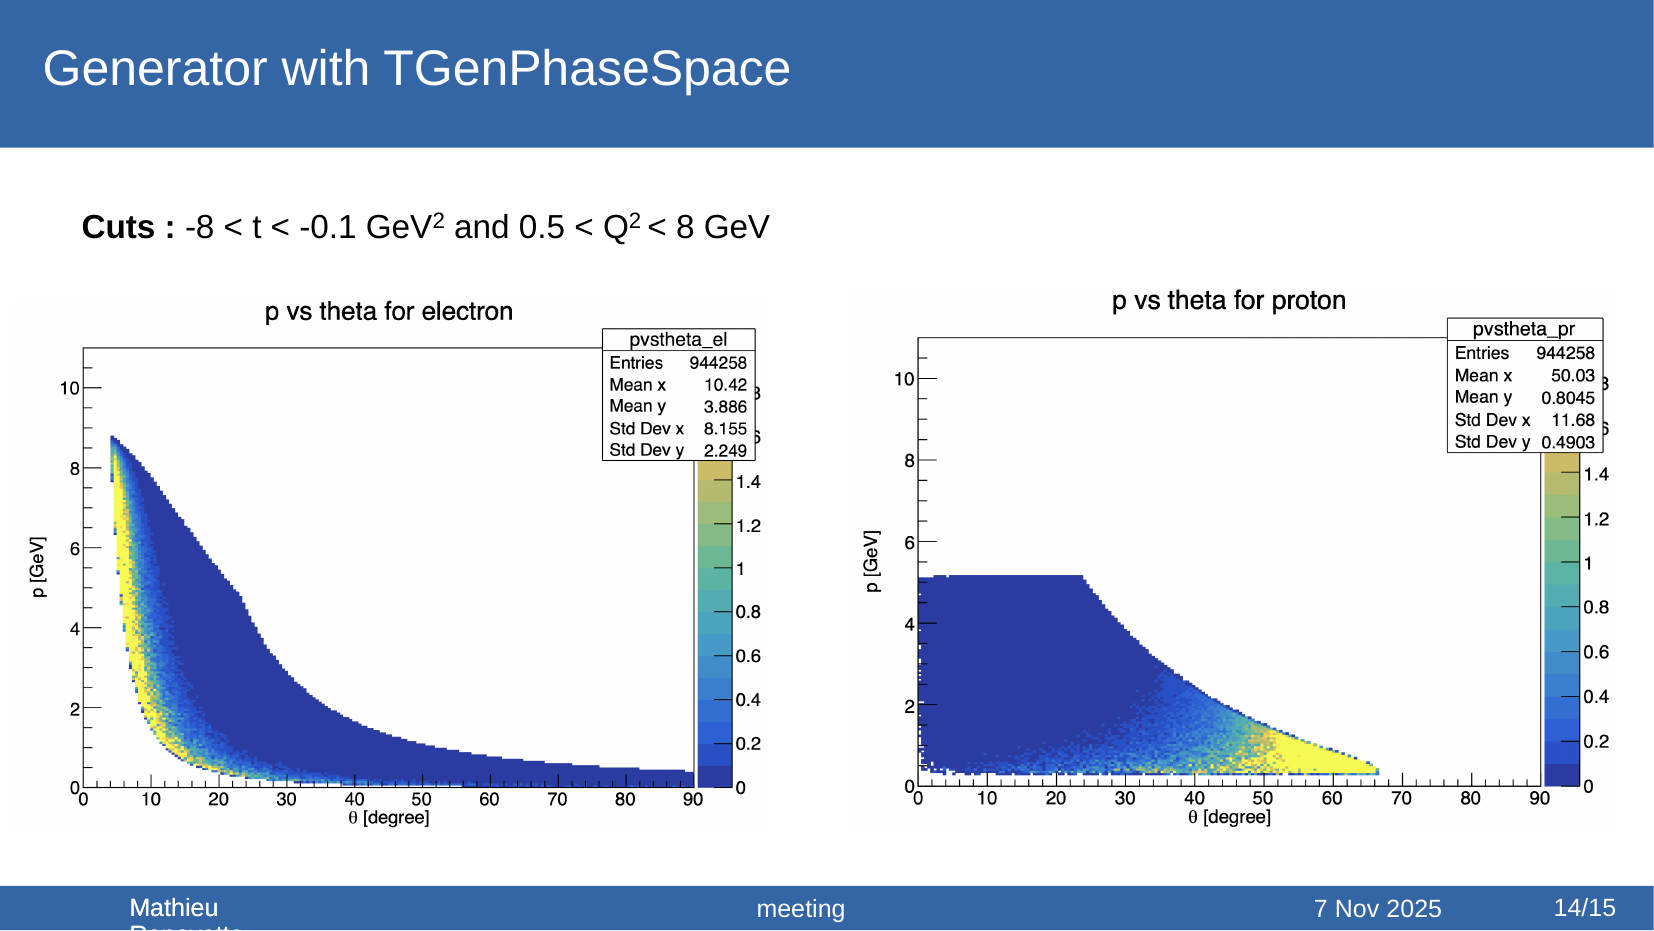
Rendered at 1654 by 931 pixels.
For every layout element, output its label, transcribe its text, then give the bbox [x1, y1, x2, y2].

picture [847, 289, 1615, 832]
text_box Cuts : -8 < t < -0.1 GeV2 and 0.5 < Q2 < 8 GeV [66, 201, 1015, 256]
text_box Mathieu Ronayette [114, 885, 355, 929]
text_box Generator with TGenPhaseSpace [27, 32, 886, 106]
text_box 14/15 [1538, 885, 1654, 930]
text_box [0, 0, 1654, 148]
picture [14, 299, 767, 832]
text_box [0, 885, 131, 931]
text_box meeting [734, 887, 953, 931]
text_box [226, 885, 1654, 931]
text_box 7 Nov 2025 [1299, 887, 1536, 931]
